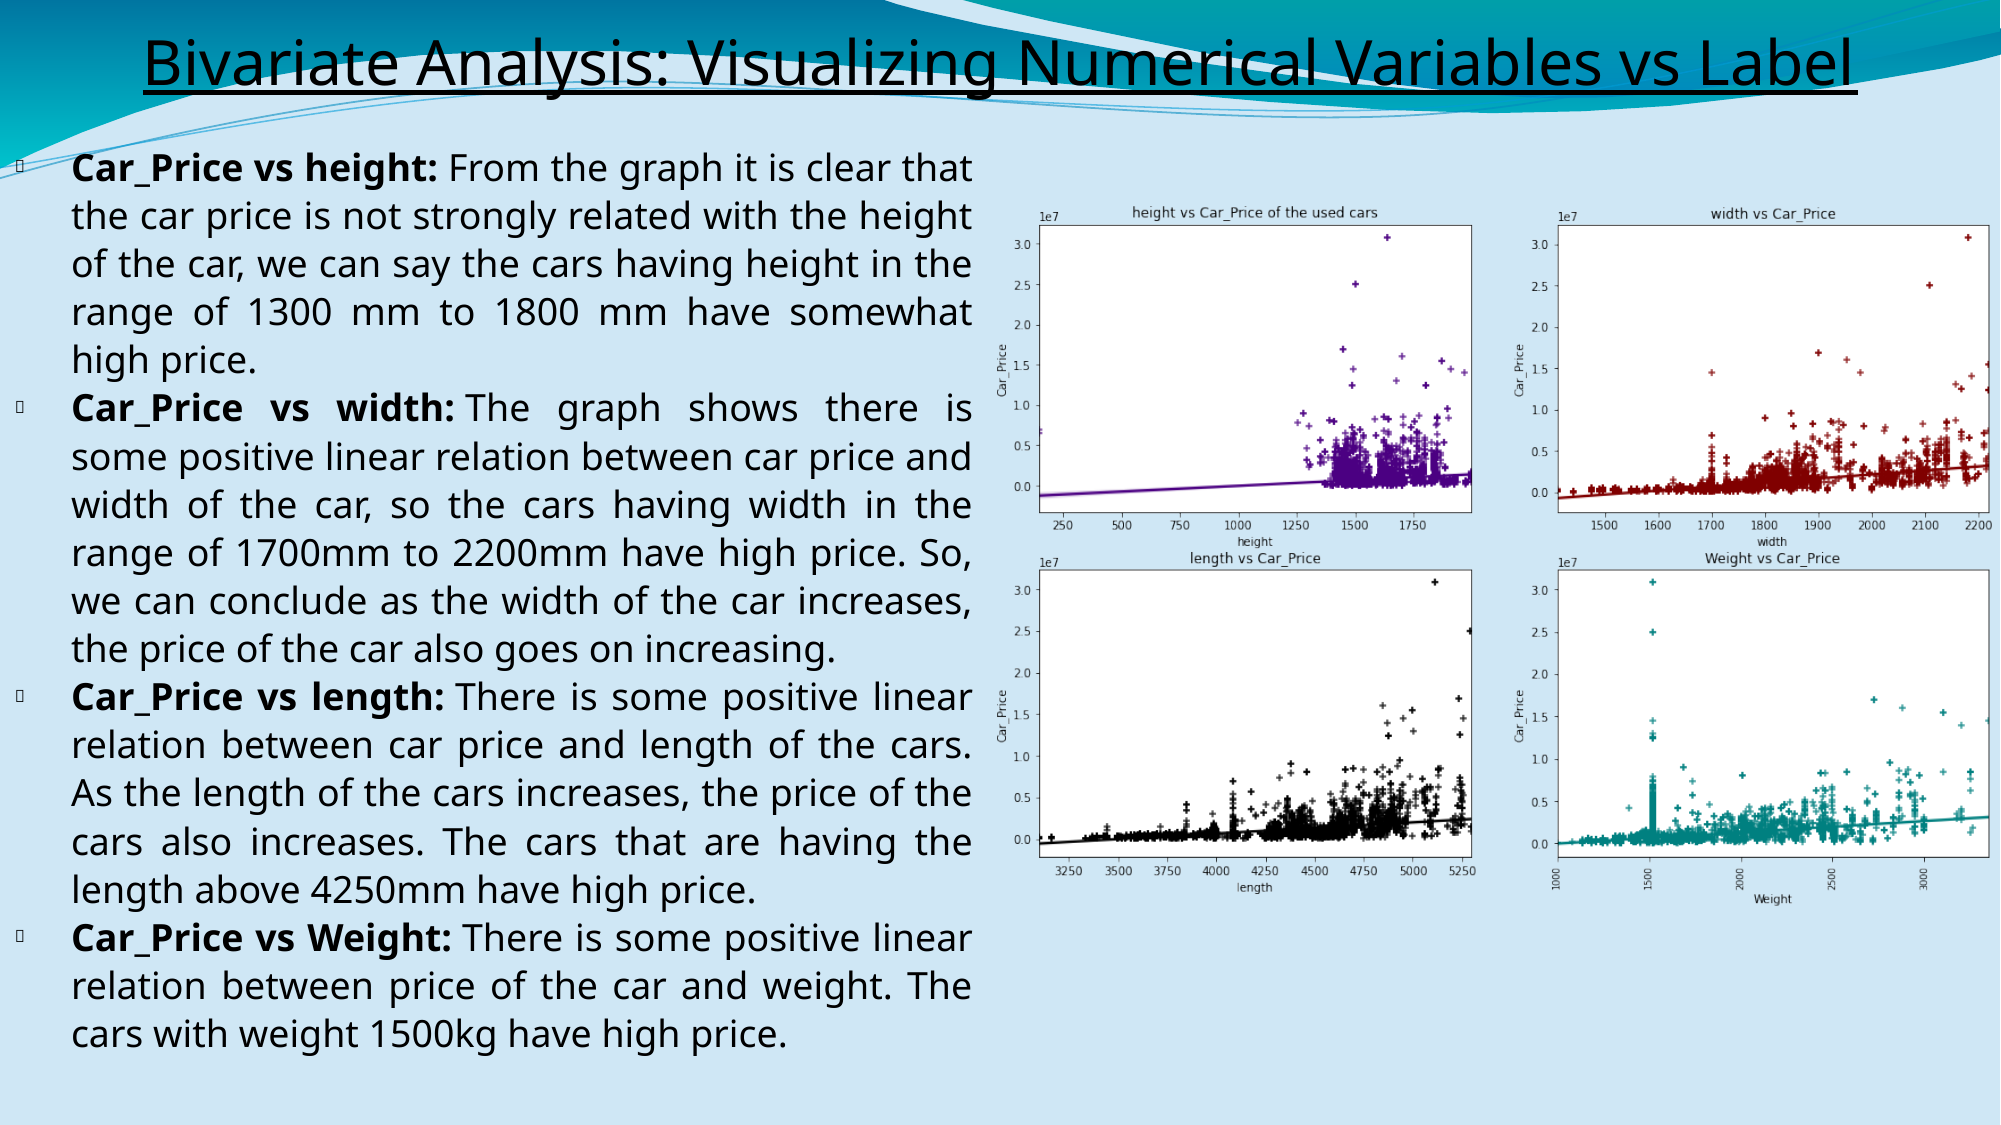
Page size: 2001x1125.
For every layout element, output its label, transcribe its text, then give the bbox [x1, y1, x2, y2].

text_box Bivariate Analysis: Visualizing Numerical Variables vs Label [0, 15, 2000, 106]
text_box Car_Price vs height: From the graph it is clear that the car price is not strongly related with the height of the car, we can say the cars having height in the range of 1300 mm to 1800 mm have somewhat high price. Car_Price vs width: The graph shows there is some positive linear relation between car price and width of the car, so the cars having width in the range of 1700mm to 2200mm have high price. So, we can conclude as the width of the car increases, the price of the car also goes on increasing. Car_Price vs length: There is some positive linear relation between car price and length of the cars. As the length of the cars increases, the price of the cars also increases. The cars that are having the length above 4250mm have high price. Car_Price vs Weight: There is some positive linear relation between price of the car and weight. The cars with weight 1500kg have high price. [0, 133, 989, 1125]
picture [989, 198, 2000, 914]
